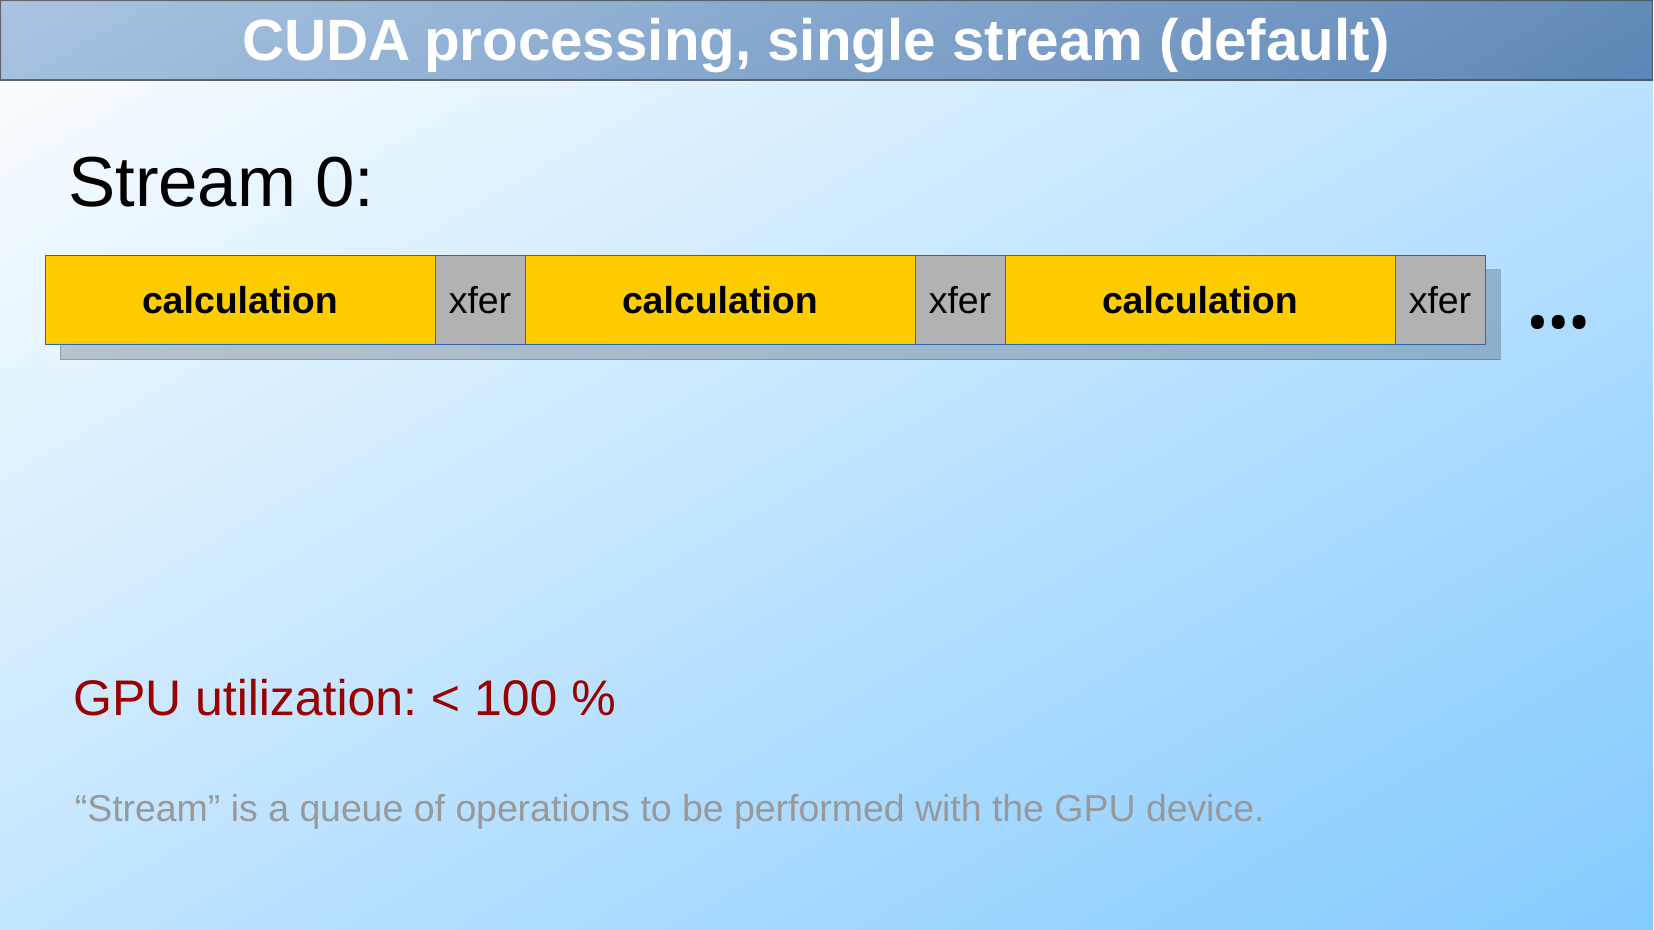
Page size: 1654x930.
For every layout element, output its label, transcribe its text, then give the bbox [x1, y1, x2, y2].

text_box “Stream” is a queue of operations to be performed with the GPU device. [60, 780, 1576, 856]
text_box xfer [1395, 255, 1486, 345]
text_box Stream 0: [53, 134, 391, 230]
text_box xfer [435, 255, 525, 345]
text_box calculation [45, 255, 435, 345]
text_box calculation [525, 255, 915, 345]
text_box xfer [915, 255, 1005, 345]
text_box [60, 269, 1501, 360]
text_box GPU utilization: < 100 % [58, 663, 632, 735]
text_box calculation [1005, 255, 1395, 345]
text_box … [1512, 209, 1606, 343]
text_box CUDA processing, single stream (default) [0, 0, 1653, 81]
